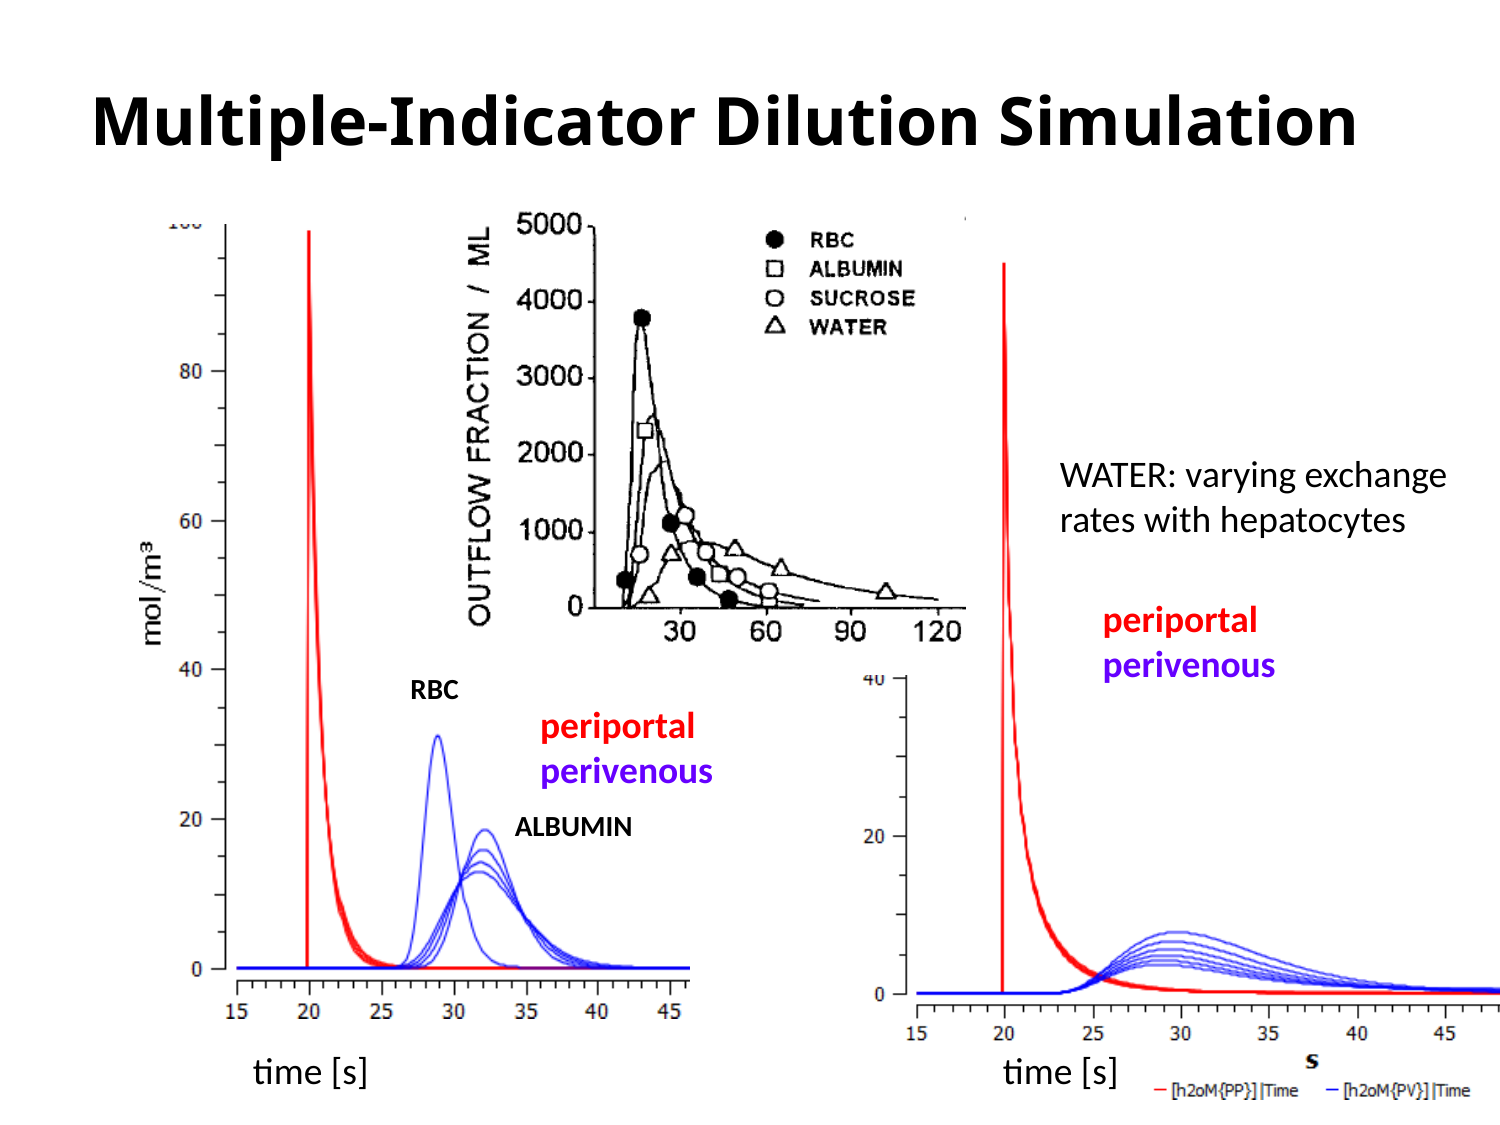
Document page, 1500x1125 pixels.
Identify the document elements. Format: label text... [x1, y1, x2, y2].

text_box RBC [395, 663, 474, 713]
picture [139, 187, 1500, 1100]
title Multiple-Indicator Dilution Simulation [75, 24, 1425, 213]
text_box periportal perivenous [1088, 587, 1292, 693]
text_box ALBUMIN [500, 799, 648, 850]
text_box periportal perivenous [525, 693, 729, 799]
text_box WATER: varying exchange rates with hepatocytes [1045, 442, 1463, 548]
text_box time [s] [988, 1039, 1134, 1100]
text_box time [s] [238, 1039, 384, 1100]
